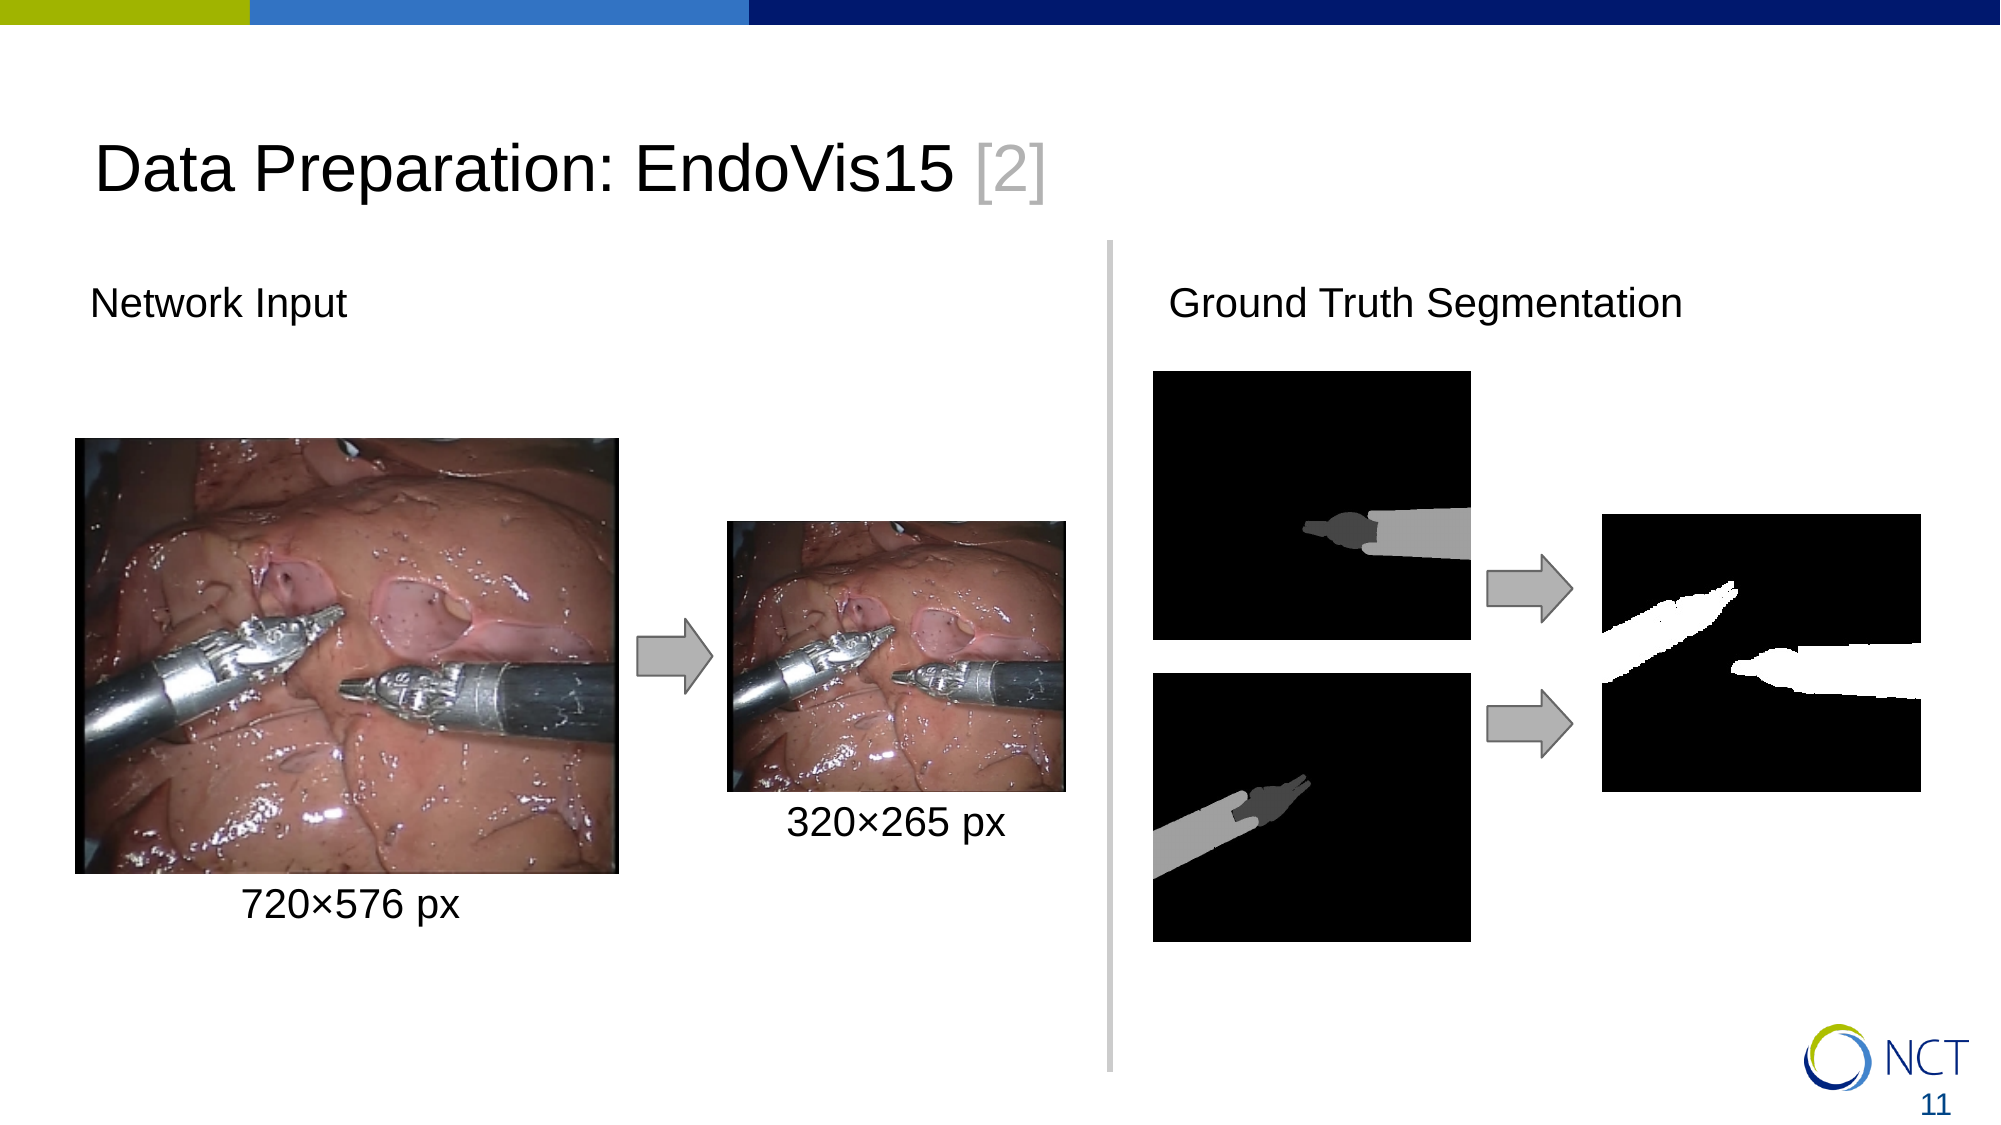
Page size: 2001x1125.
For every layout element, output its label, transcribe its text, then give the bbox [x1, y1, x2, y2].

text_box [1487, 554, 1573, 623]
title Data Preparation: EndoVis15 [2] [94, 75, 1886, 263]
text_box Network Input [75, 272, 363, 334]
text_box 11 [1905, 1080, 1981, 1125]
picture [1153, 673, 1471, 942]
picture [1804, 1024, 1969, 1091]
text_box Ground Truth Segmentation [1153, 272, 1699, 334]
picture [727, 521, 1066, 792]
text_box 320×265 px [768, 791, 1024, 868]
text_box [637, 618, 713, 694]
picture [1153, 371, 1471, 640]
picture [1602, 514, 1921, 792]
text_box 720×576 px [208, 873, 494, 942]
picture [75, 438, 619, 874]
text_box [1487, 689, 1573, 758]
